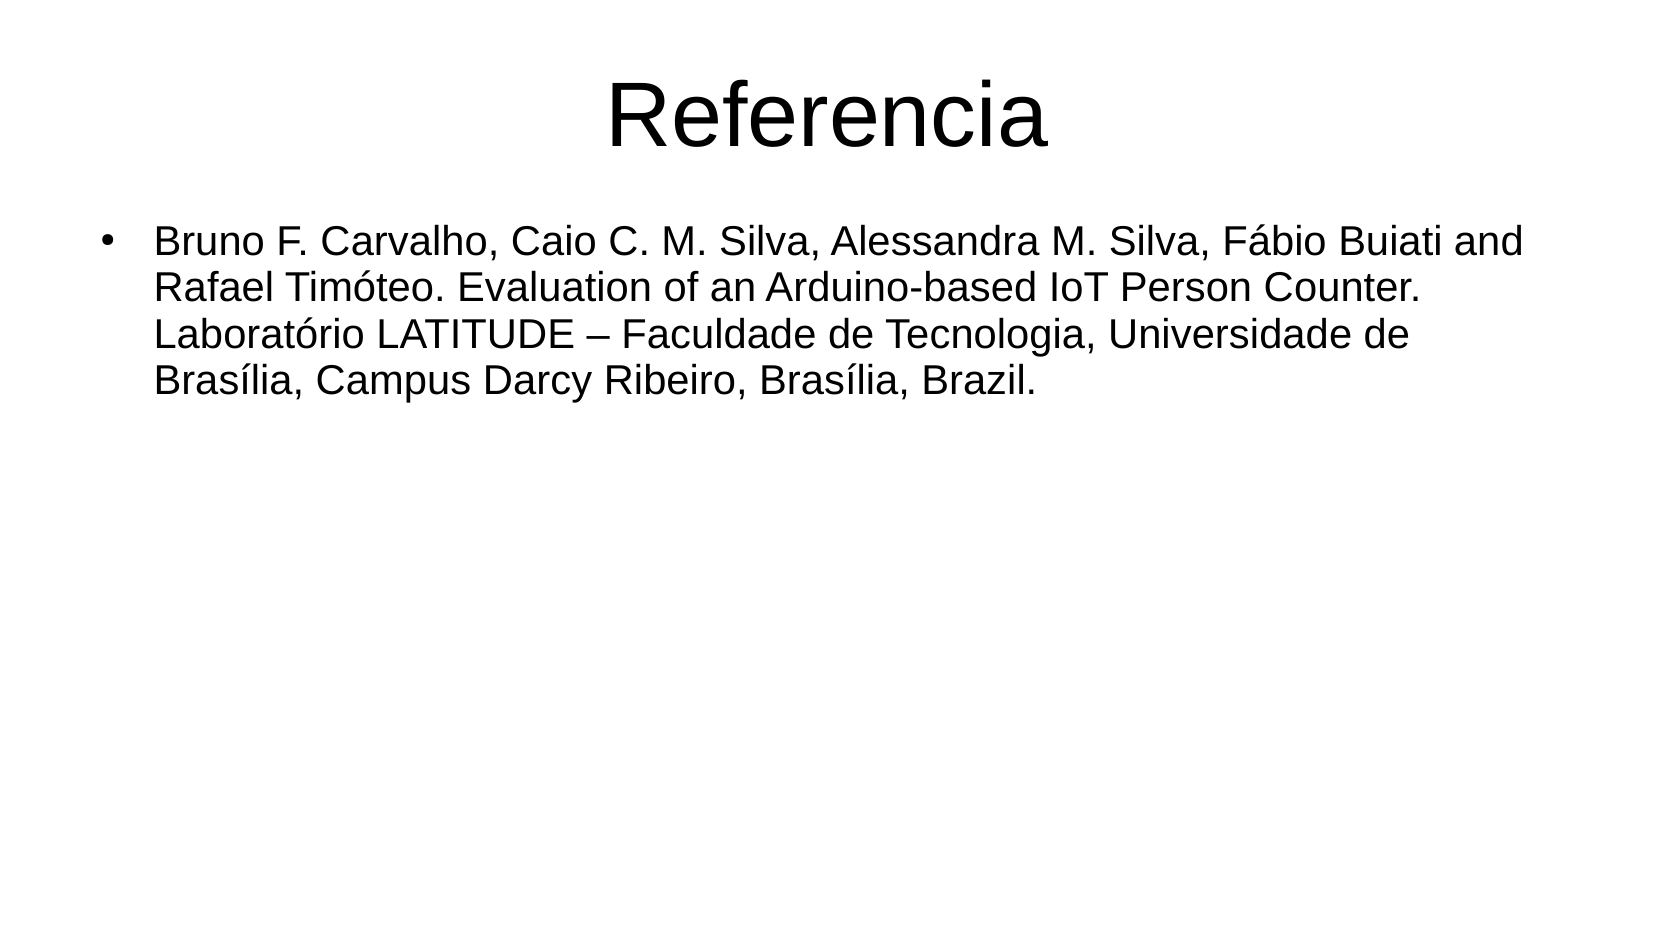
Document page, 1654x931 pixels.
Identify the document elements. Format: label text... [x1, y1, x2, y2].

list Bruno F. Carvalho, Caio C. M. Silva, Alessandra M. Silva, Fábio Buiati and Rafael Timóteo. Evaluation of an Arduino-based IoT Person Counter. Laboratório LATITUDE – Faculdade de Tecnologia, Universidade de Brasília, Campus Darcy Ribeiro, Brasília, Brazil. [82, 217, 1571, 758]
title Referencia [82, 37, 1571, 193]
